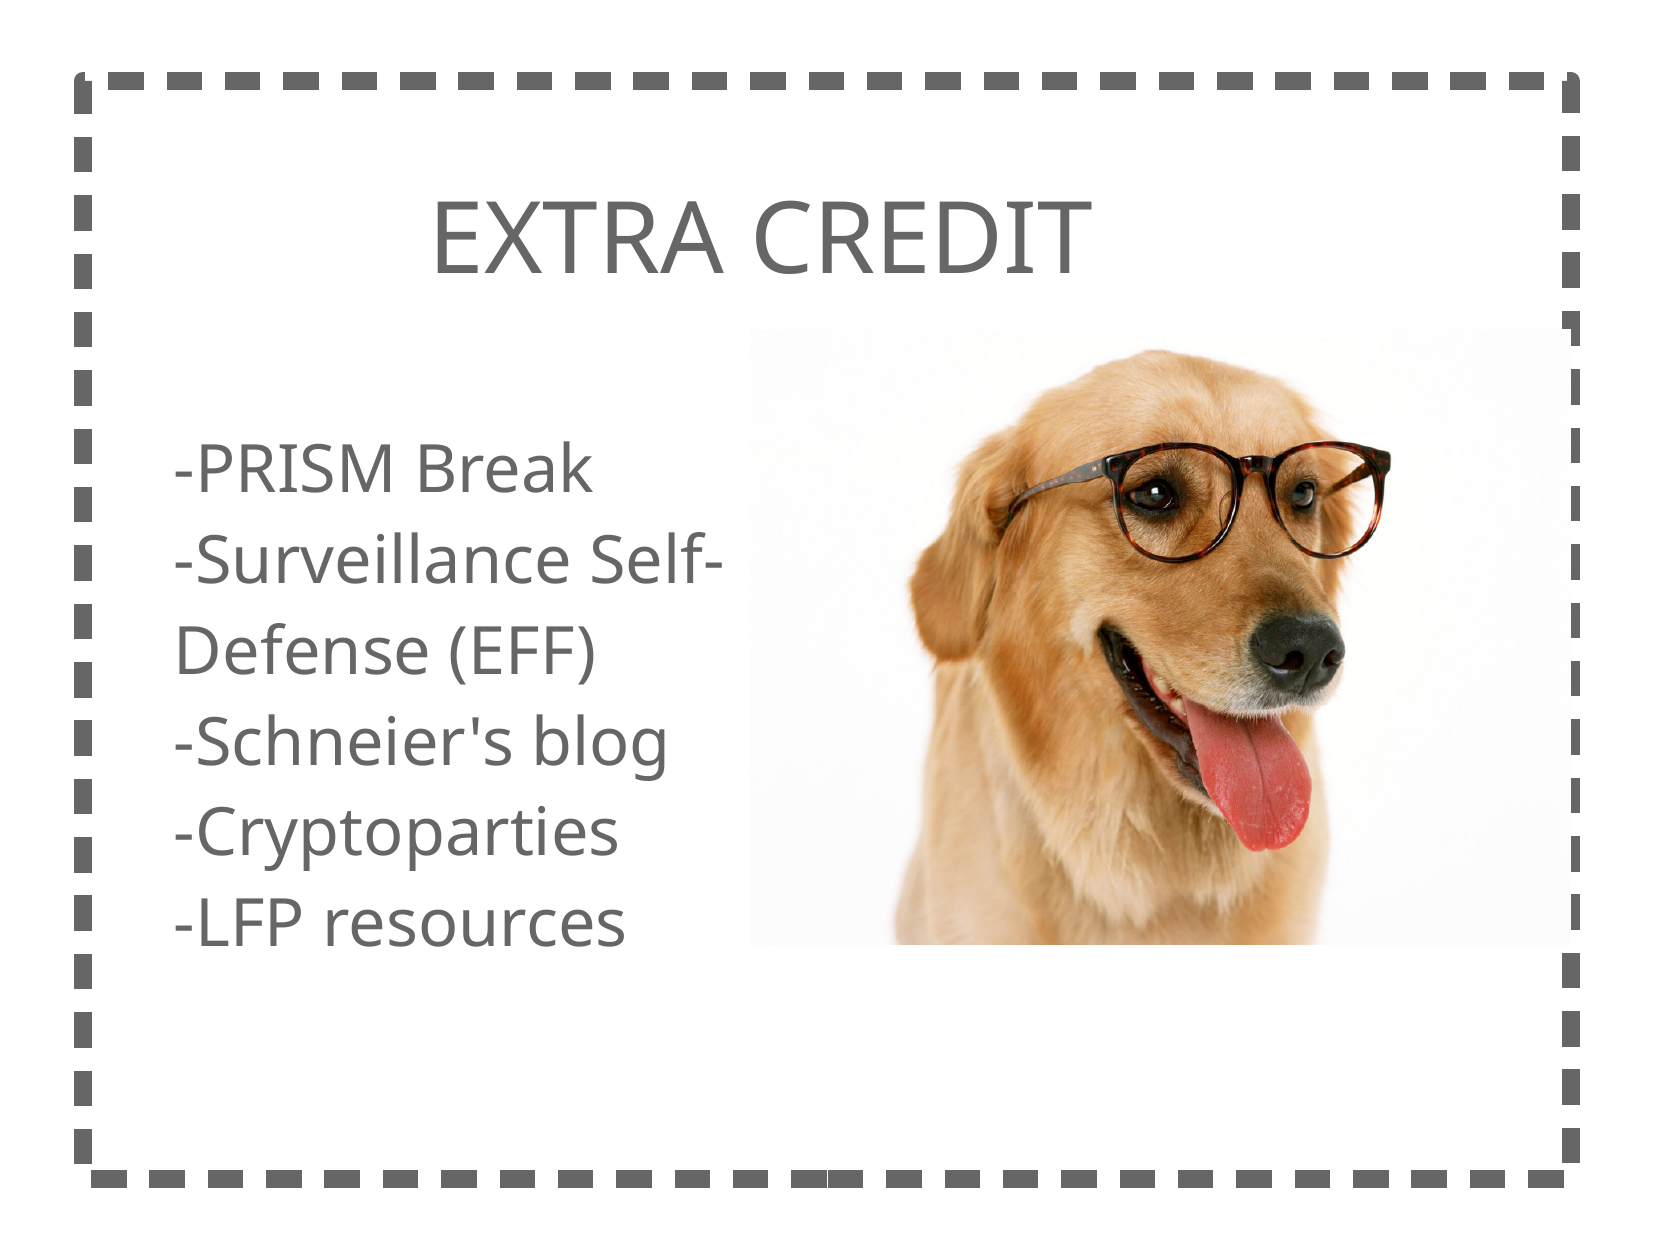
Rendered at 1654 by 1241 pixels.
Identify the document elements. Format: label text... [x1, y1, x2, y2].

text_box EXTRA CREDIT [255, 150, 1411, 389]
picture [750, 329, 1571, 946]
text_box -PRISM Break -Surveillance Self- Defense (EFF) -Schneier's blog -Cryptoparties -LFP resources [150, 405, 946, 1176]
subtitle [82, 81, 1571, 1179]
